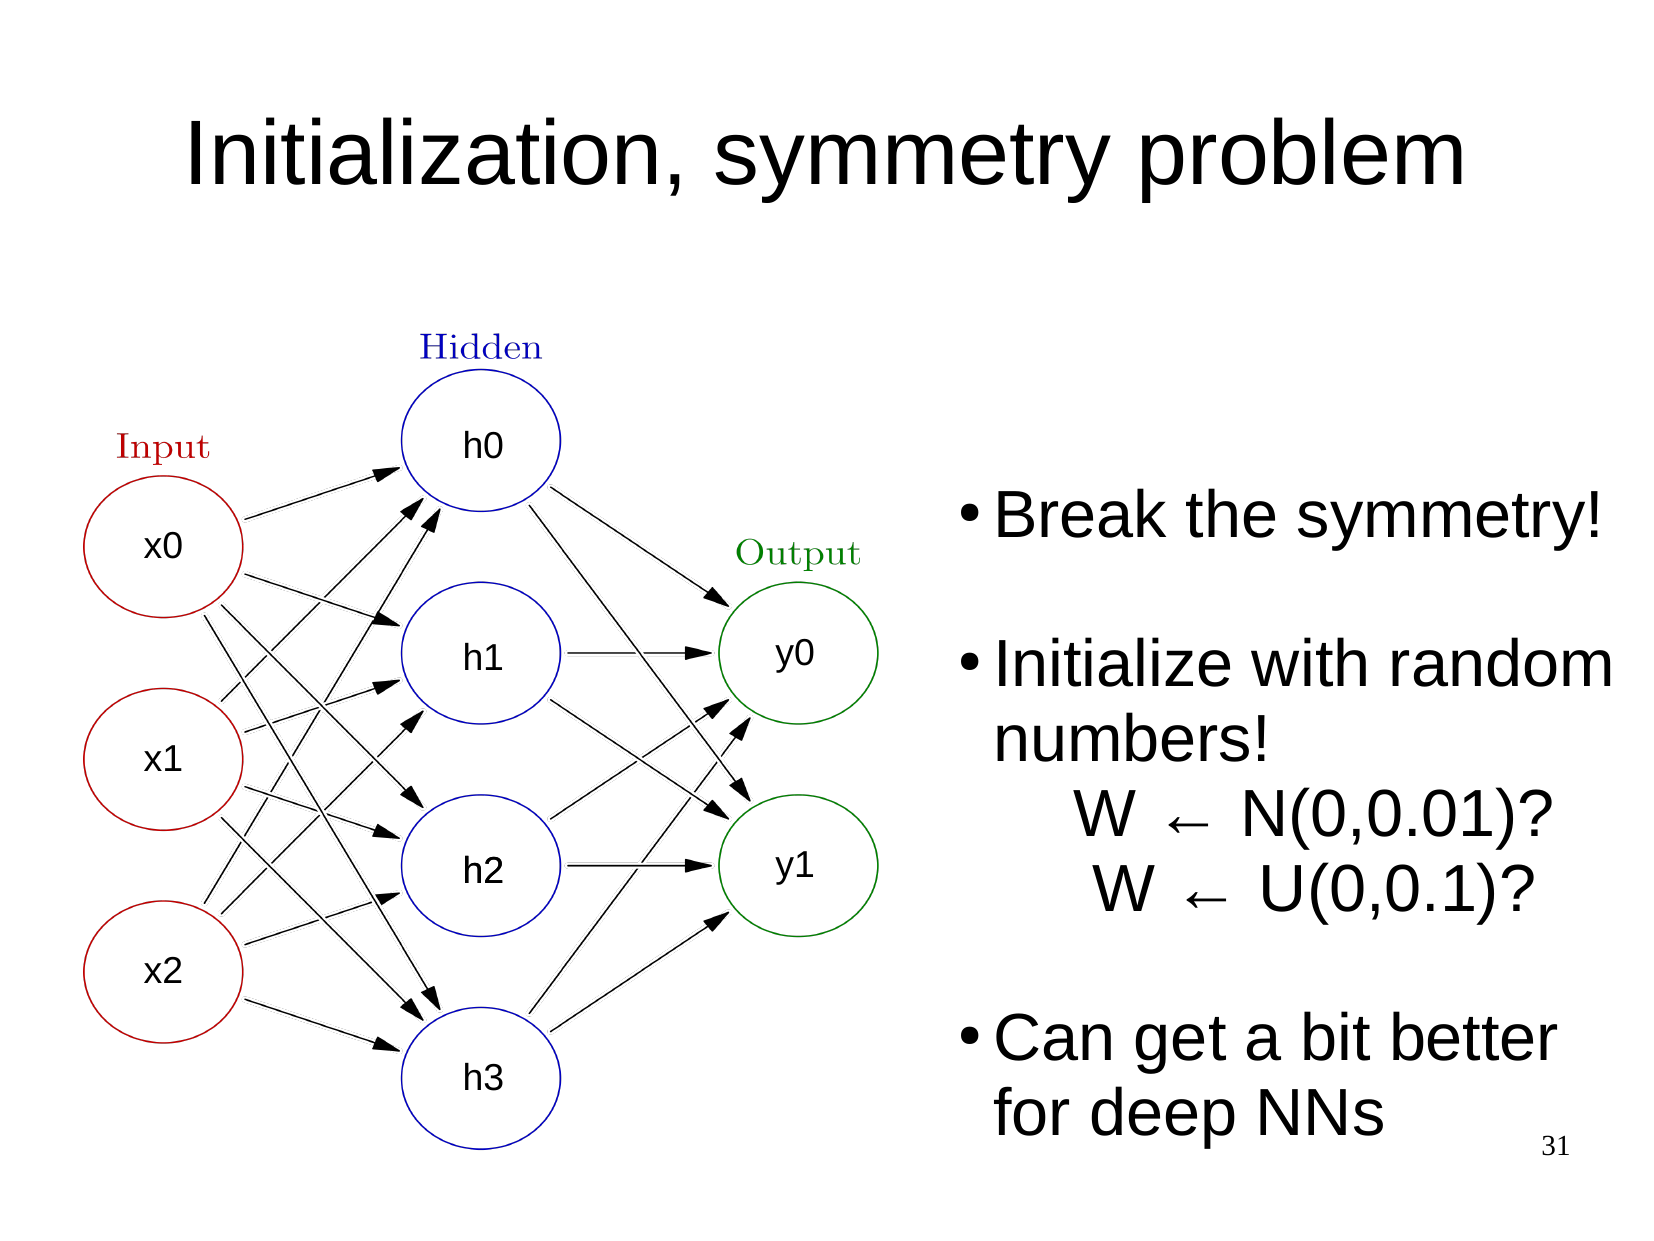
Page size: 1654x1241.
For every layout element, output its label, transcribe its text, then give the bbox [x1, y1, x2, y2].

text_box y0 [760, 623, 830, 681]
text_box h0 [447, 416, 519, 474]
text_box y1 [760, 836, 830, 894]
text_box h2 [447, 842, 520, 899]
text_box x1 [128, 729, 199, 787]
text_box x0 [128, 517, 198, 575]
text_box h1 [447, 629, 519, 687]
text_box Break the symmetry! Initialize with random numbers! W ← N(0,0.01)? W ← U(0,0.1)? Can get a bit better for deep NNs [943, 469, 1651, 1158]
picture [83, 329, 881, 1186]
text_box h3 [447, 1048, 520, 1106]
title Initialization, symmetry problem [82, 49, 1571, 257]
text_box x2 [128, 942, 199, 1000]
